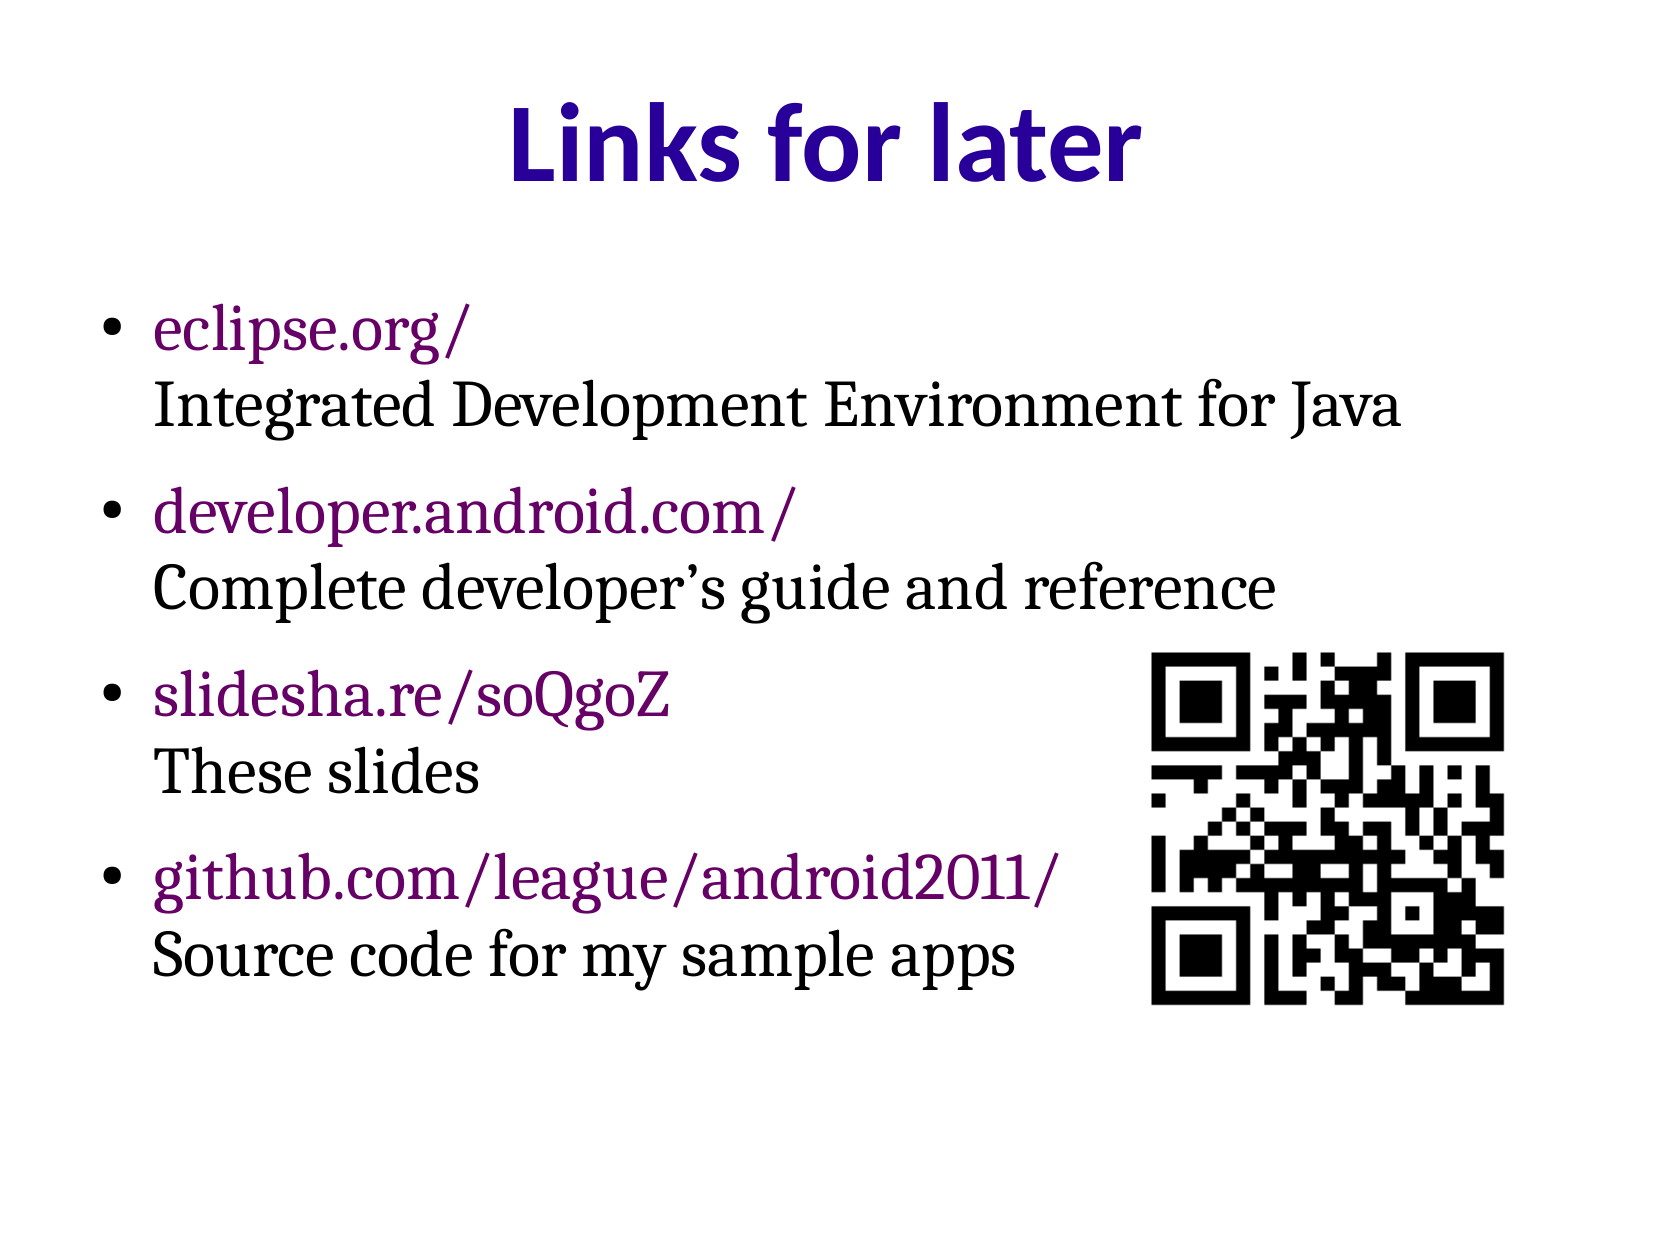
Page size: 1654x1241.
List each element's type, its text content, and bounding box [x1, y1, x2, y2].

picture [1133, 634, 1523, 1025]
list eclipse.org/ Integrated Development Environment for Java developer.android.com/ Complete developer’s guide and reference slidesha.re/soQgoZ These slides github.com/league/android2011/ Source code for my sample apps [82, 290, 1571, 1094]
title Links for later [82, 49, 1571, 257]
